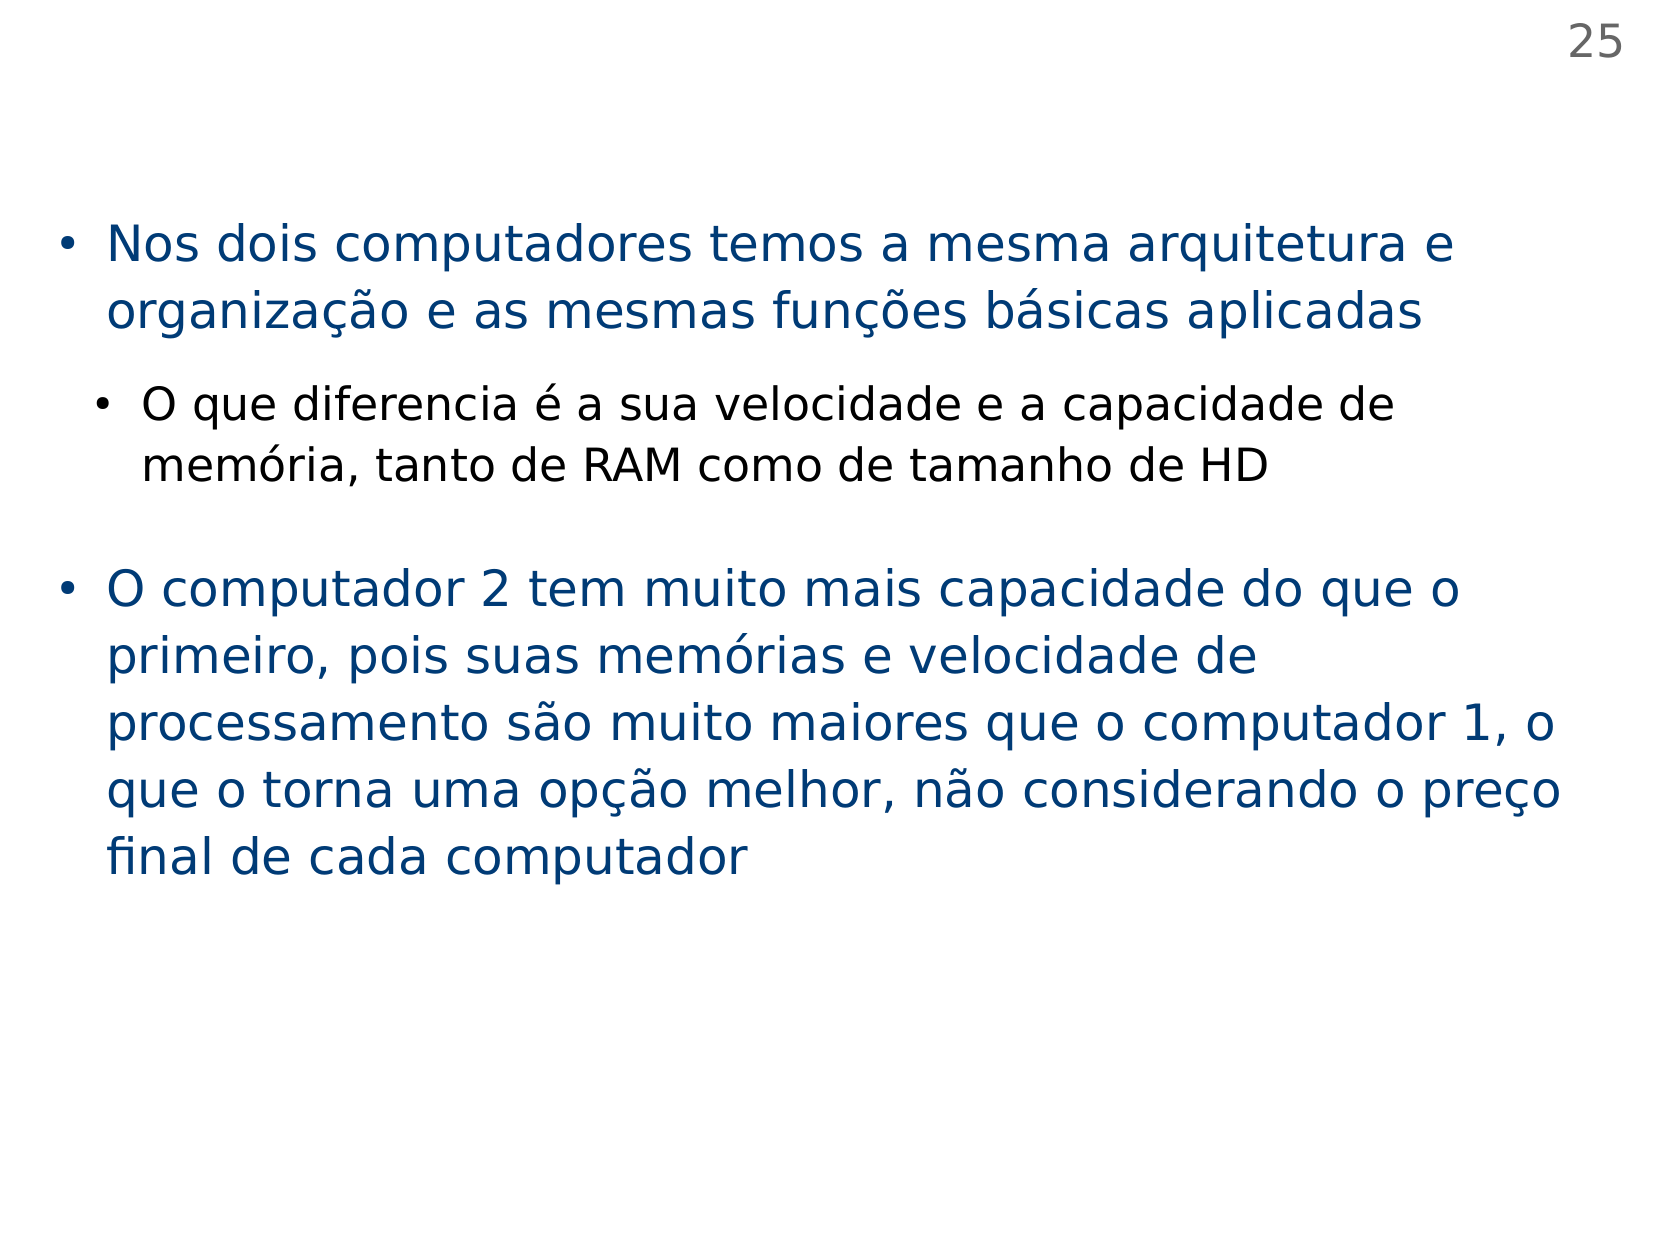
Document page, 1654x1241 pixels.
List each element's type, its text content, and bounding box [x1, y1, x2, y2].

list Nos dois computadores temos a mesma arquitetura e organização e as mesmas funções básicas aplicadas O que diferencia é a sua velocidade e a capacidade de memória, tanto de RAM como de tamanho de HD O computador 2 tem muito mais capacidade do que o primeiro, pois suas memórias e velocidade de processamento são muito maiores que o computador 1, o que o torna uma opção melhor, não considerando o preço final de cada computador [59, 206, 1625, 1211]
